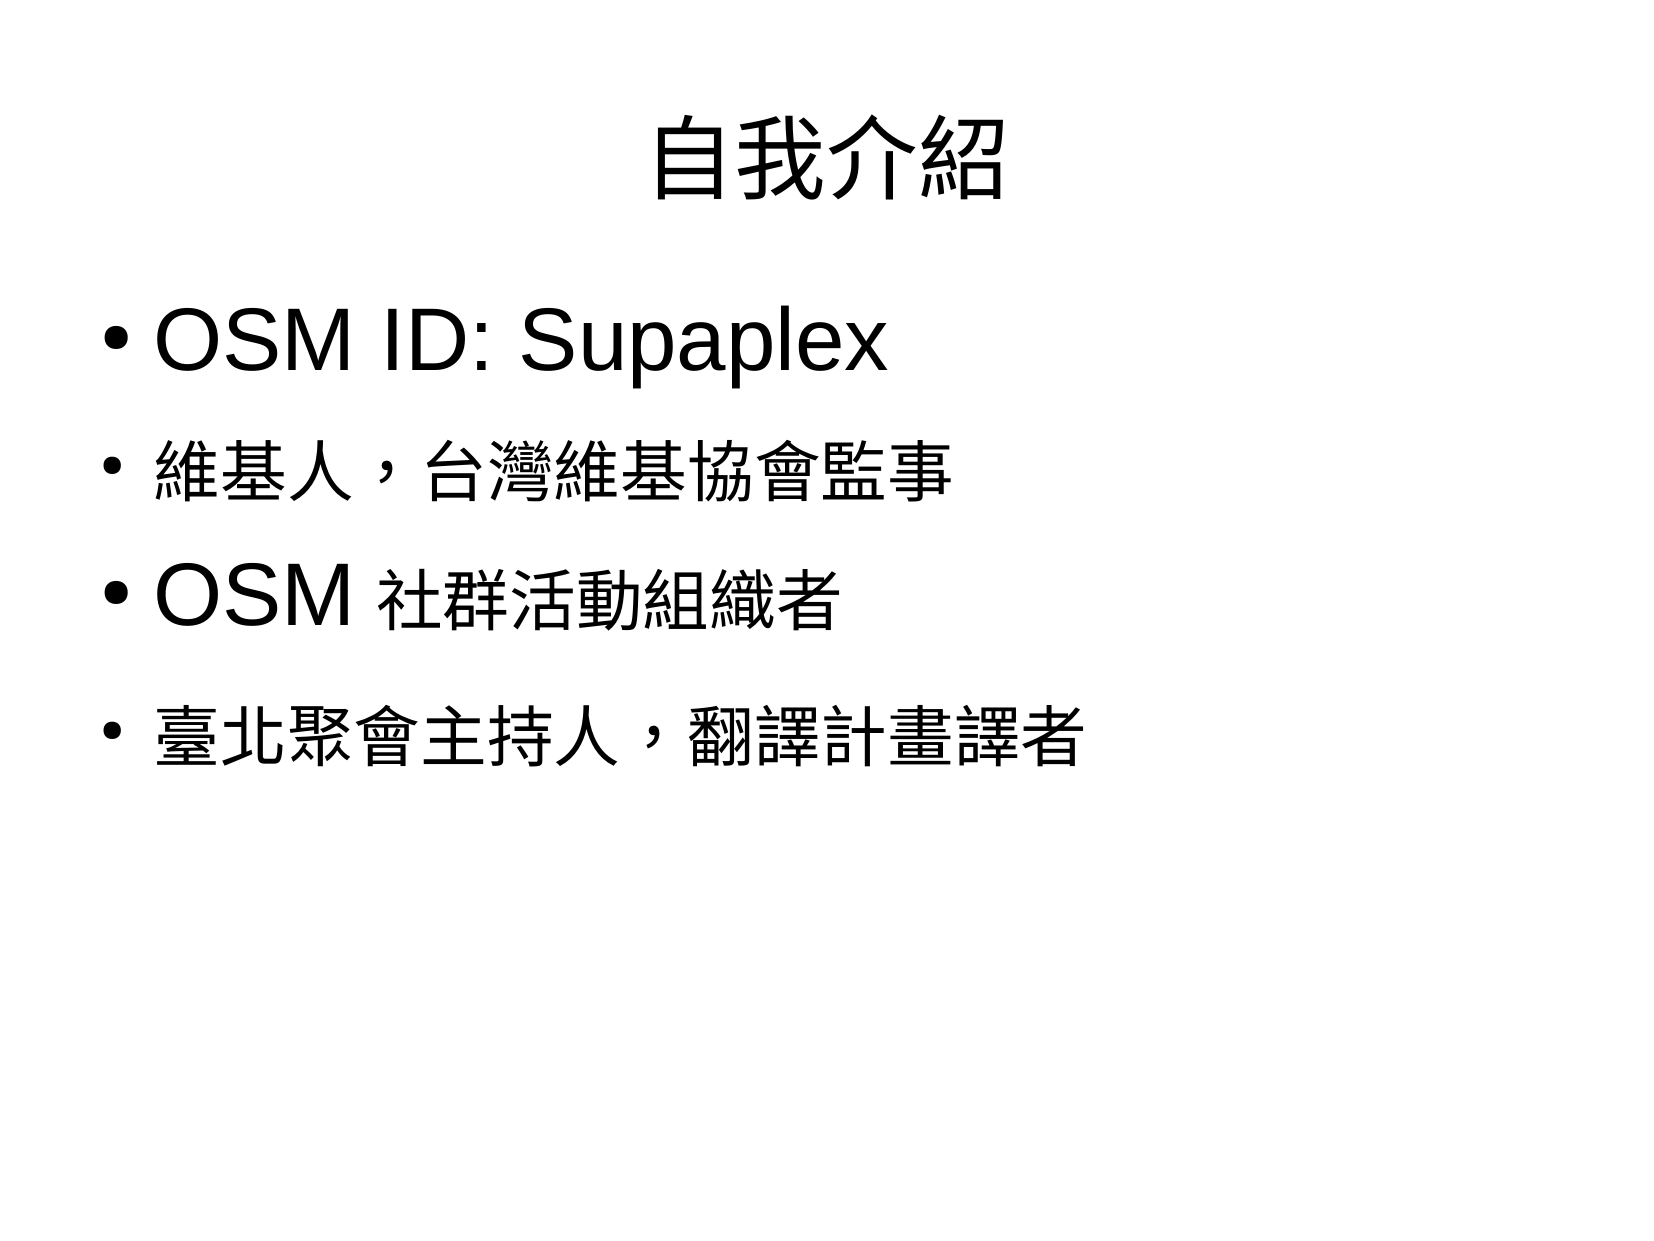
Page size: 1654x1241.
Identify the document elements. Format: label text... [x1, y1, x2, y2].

list OSM ID: Supaplex 維基人，台灣維基協會監事 OSM社群活動組織者 臺北聚會主持人，翻譯計畫譯者 [82, 290, 1571, 1010]
title 自我介紹 [82, 49, 1571, 257]
